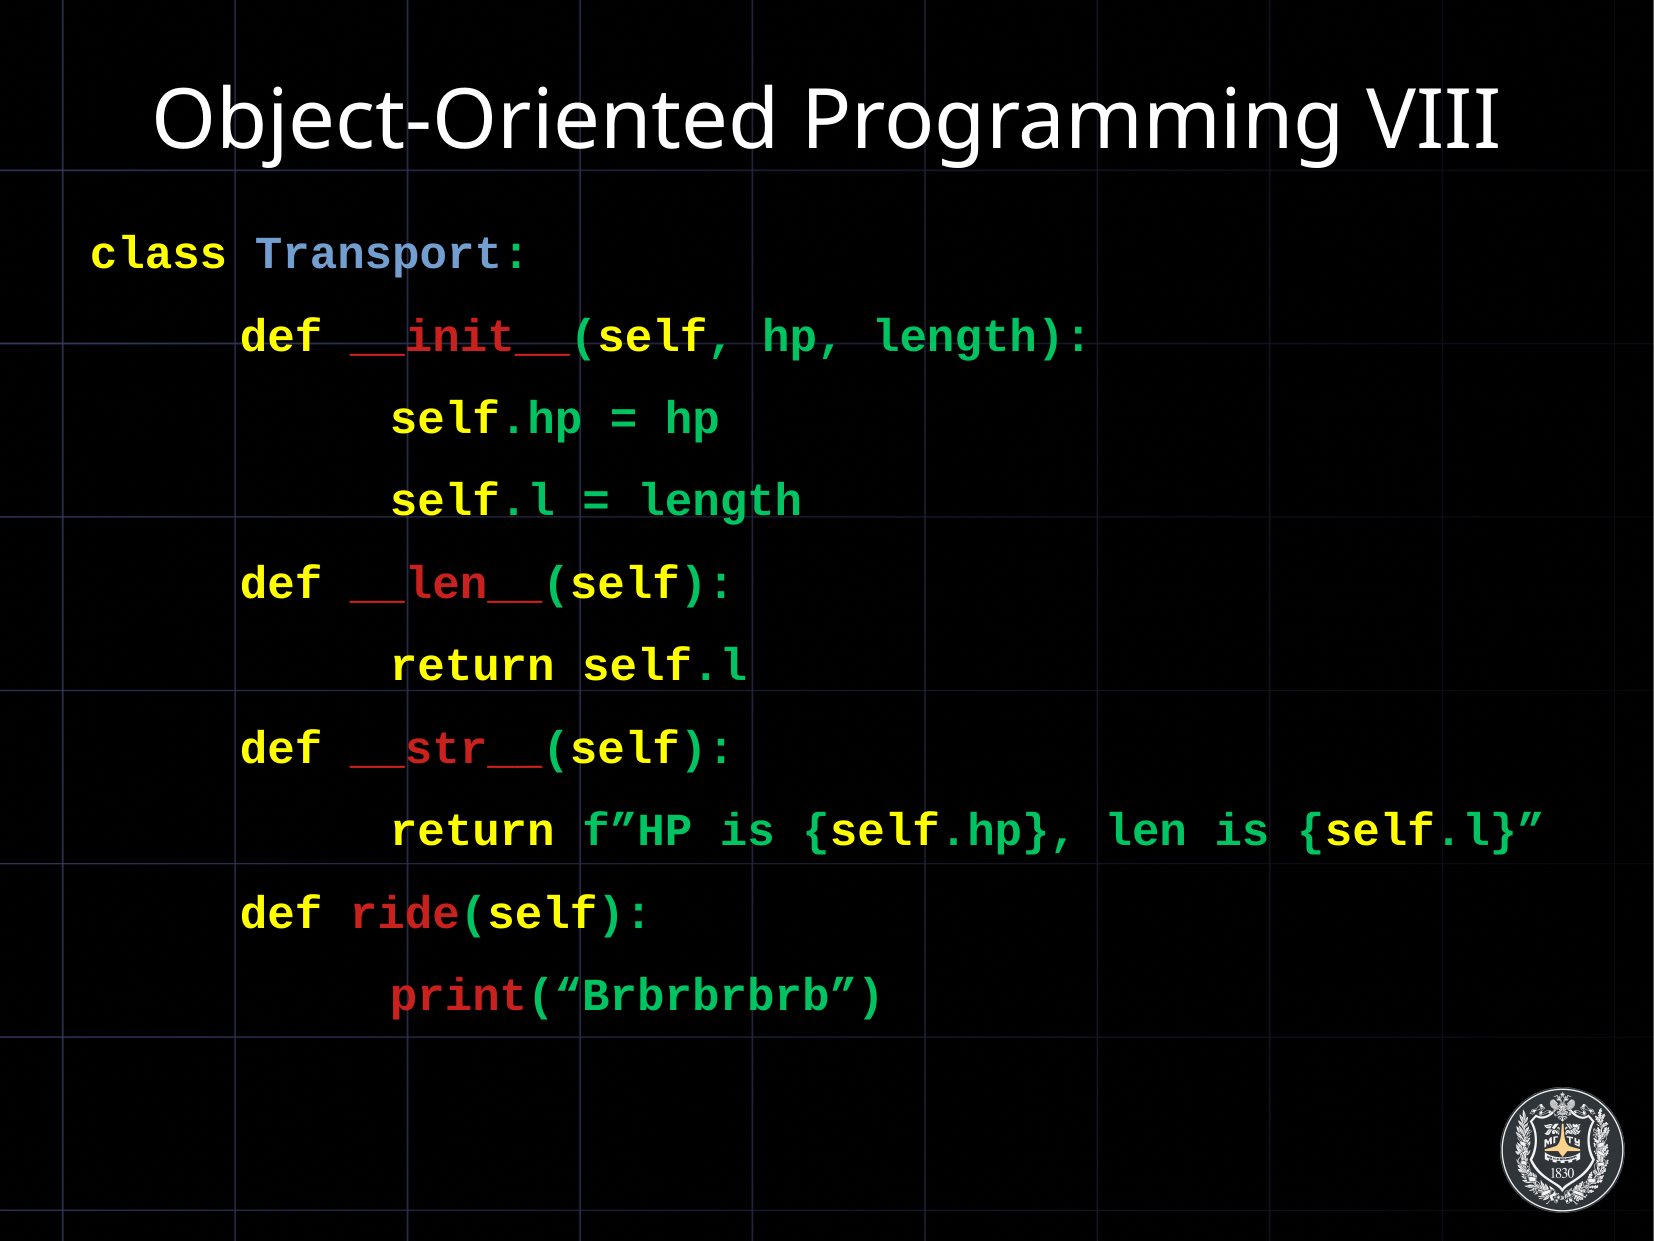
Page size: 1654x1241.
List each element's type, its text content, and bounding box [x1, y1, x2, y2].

text_box Object-Oriented Programming VIII [82, 37, 1571, 193]
text_box class Transport: def __init__(self, hp, length): self.hp = hp self.l = length def __len__(self): return self.l def __str__(self): return f”HP is {self.hp}, len is {self.l}” def ride(self): print(“Brbrbrbrb”) [74, 187, 1575, 1241]
picture [0, 0, 1654, 1241]
